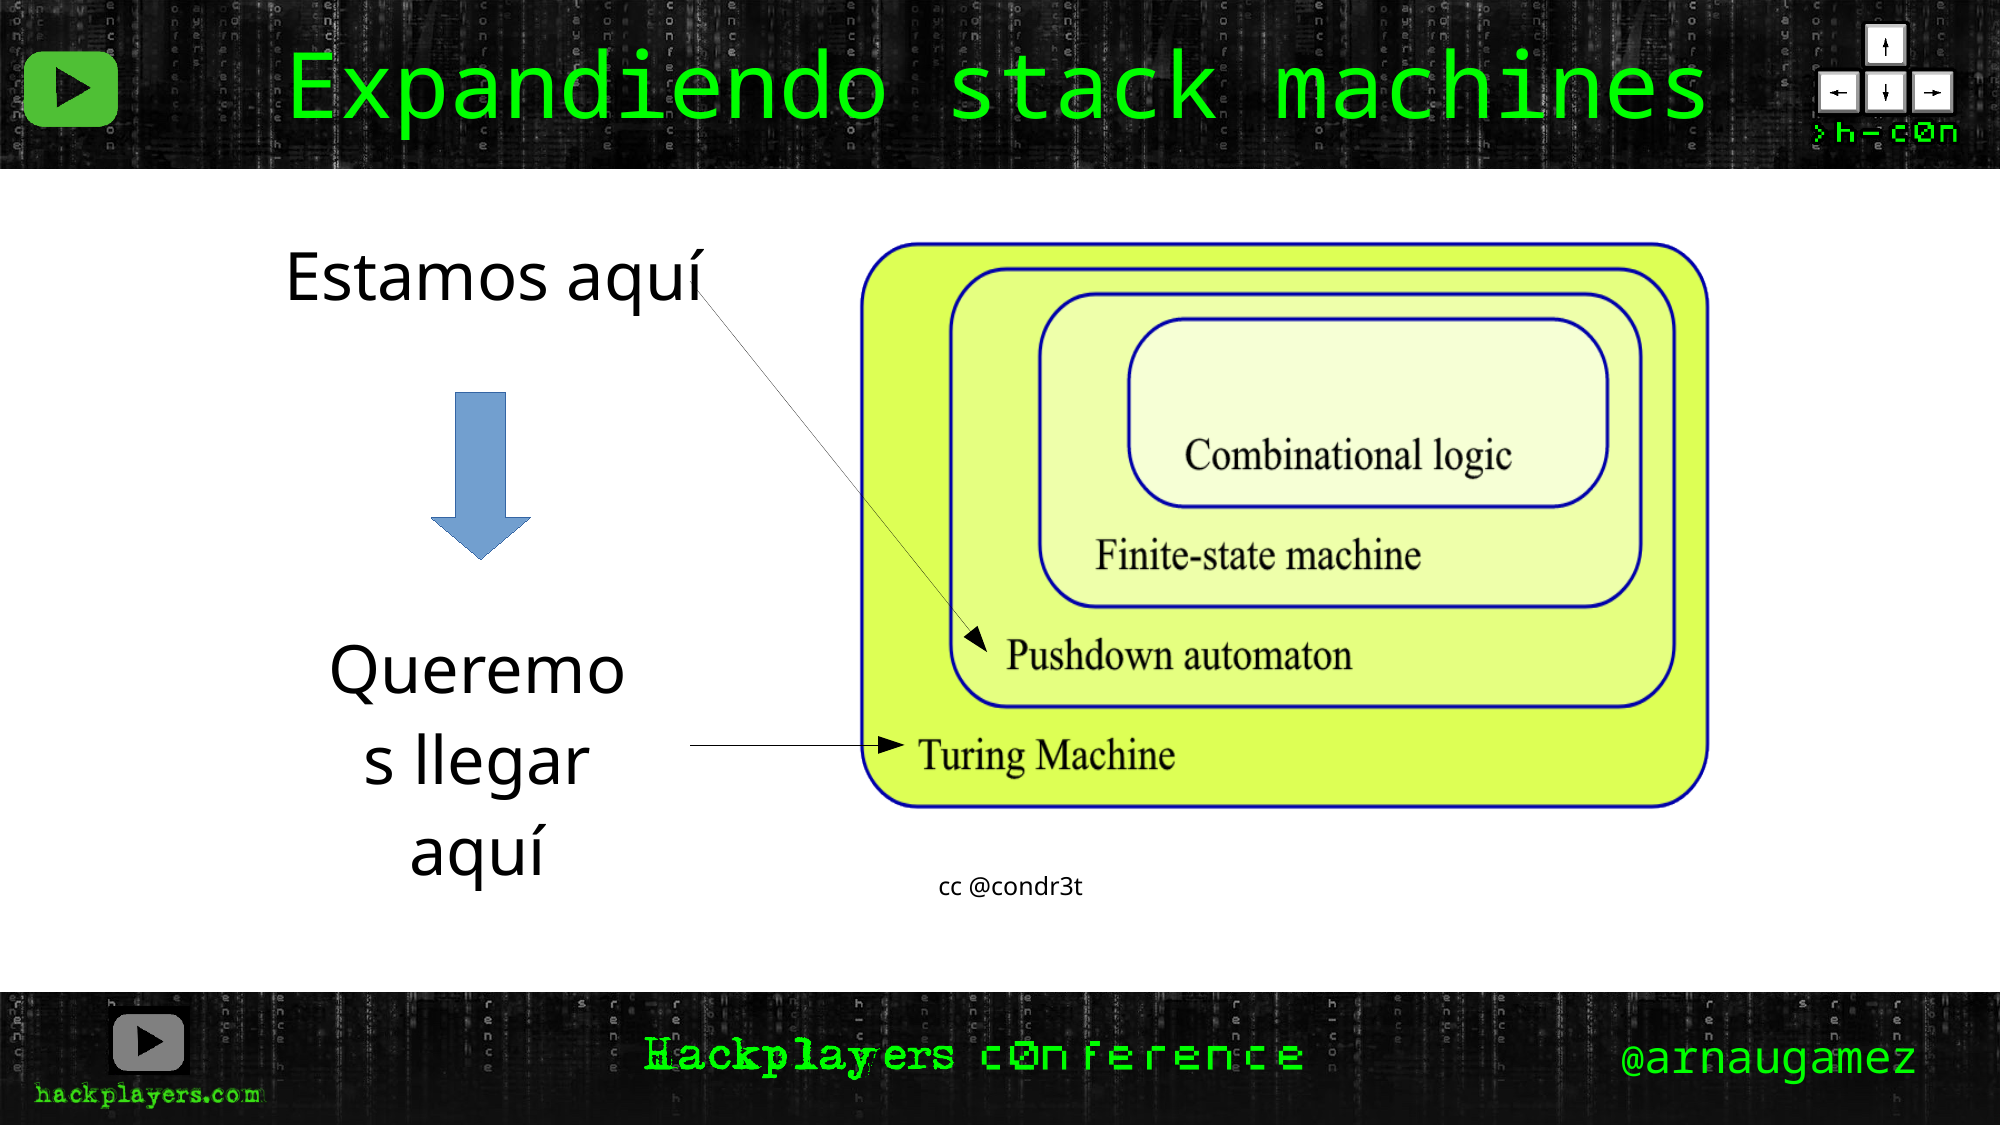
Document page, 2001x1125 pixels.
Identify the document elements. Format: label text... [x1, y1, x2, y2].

picture [0, 992, 2000, 1125]
text_box [431, 392, 531, 560]
picture [843, 213, 1731, 838]
text_box Estamos aquí [269, 221, 691, 340]
title Expandiendo stack machines [256, 0, 1745, 166]
picture [0, 0, 2000, 169]
text_box cc @condr3t [923, 861, 1089, 912]
text_box Queremos llegar aquí [313, 615, 651, 832]
